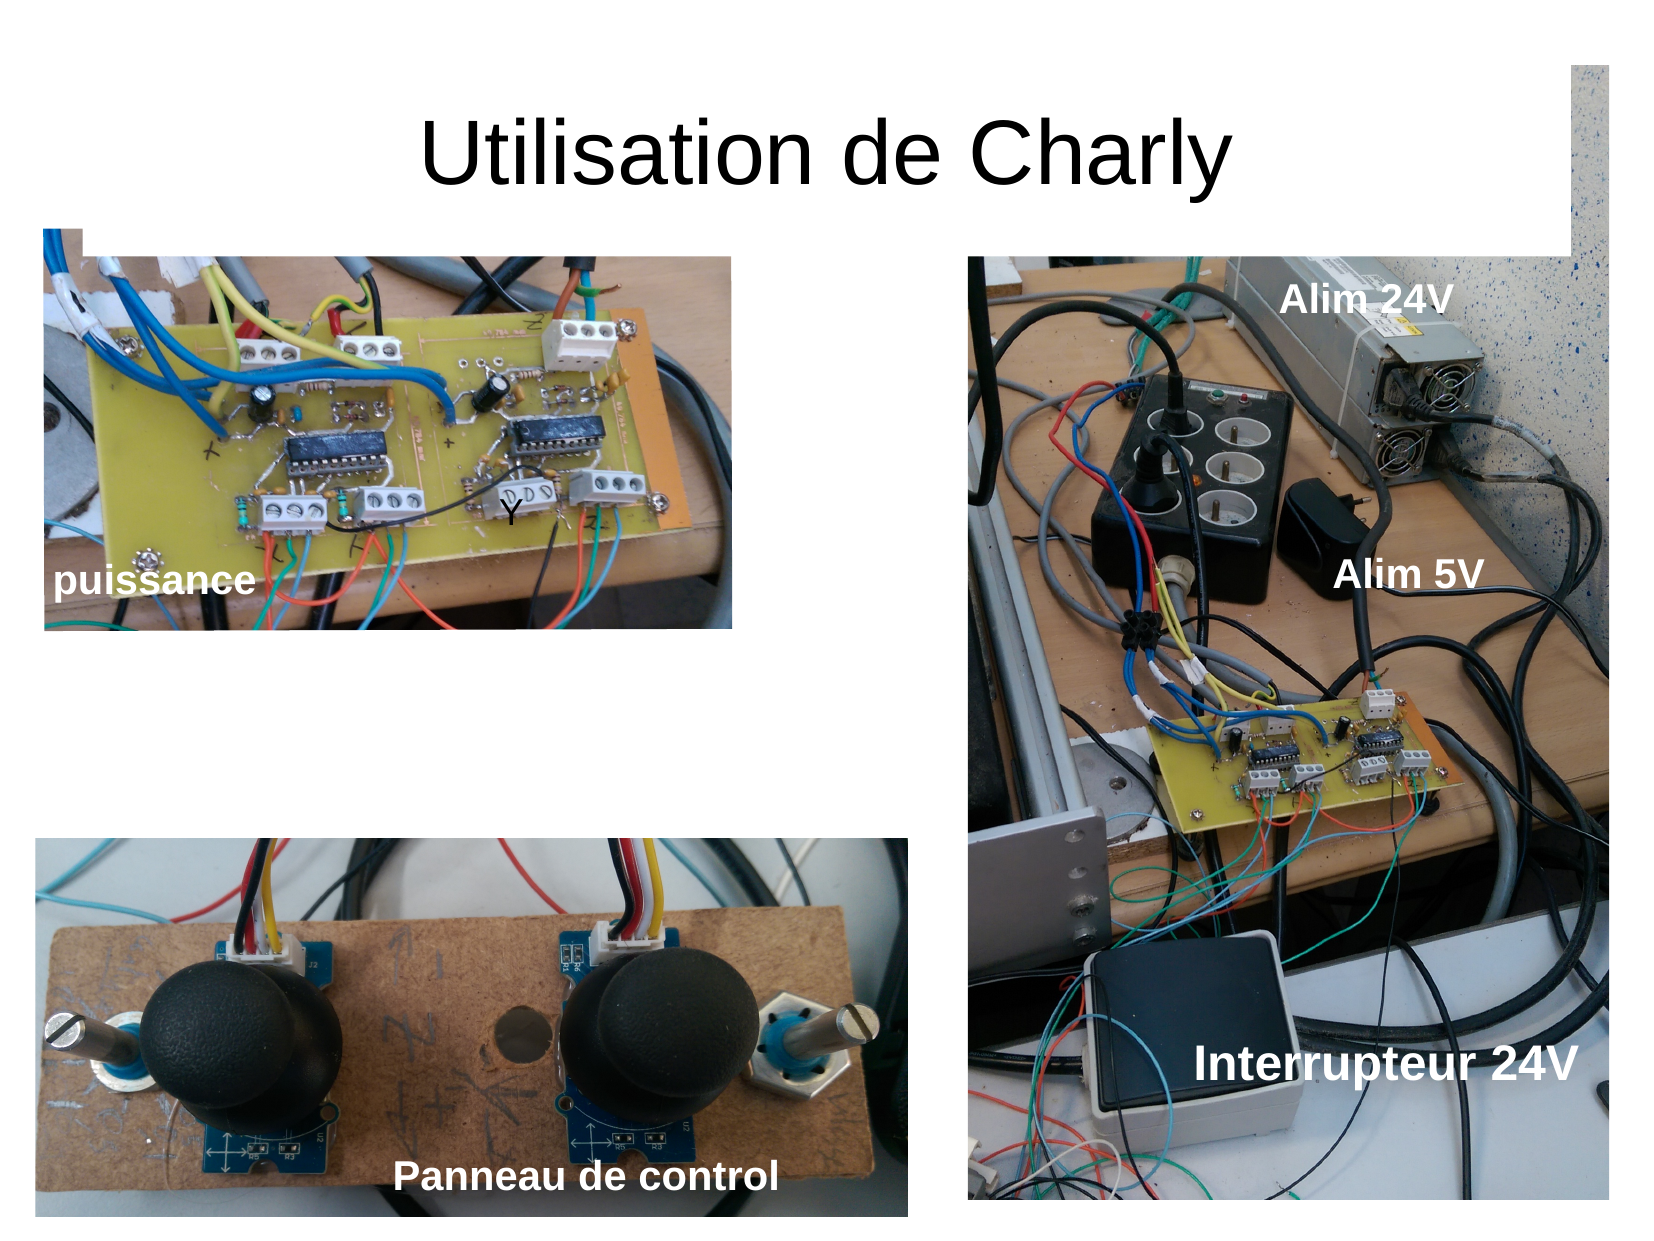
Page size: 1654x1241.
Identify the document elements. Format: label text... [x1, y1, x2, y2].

text_box Alim 5V [1317, 543, 1501, 626]
text_box Interrupteur 24V [1178, 1027, 1595, 1099]
title Utilisation de Charly [82, 49, 1571, 257]
text_box Y [484, 484, 539, 542]
picture [43, 228, 733, 632]
picture [35, 838, 908, 1217]
picture [967, 65, 1610, 1200]
text_box Panneau de control [377, 1145, 795, 1208]
text_box puissance [37, 549, 272, 612]
text_box Alim 24V [1263, 268, 1470, 331]
